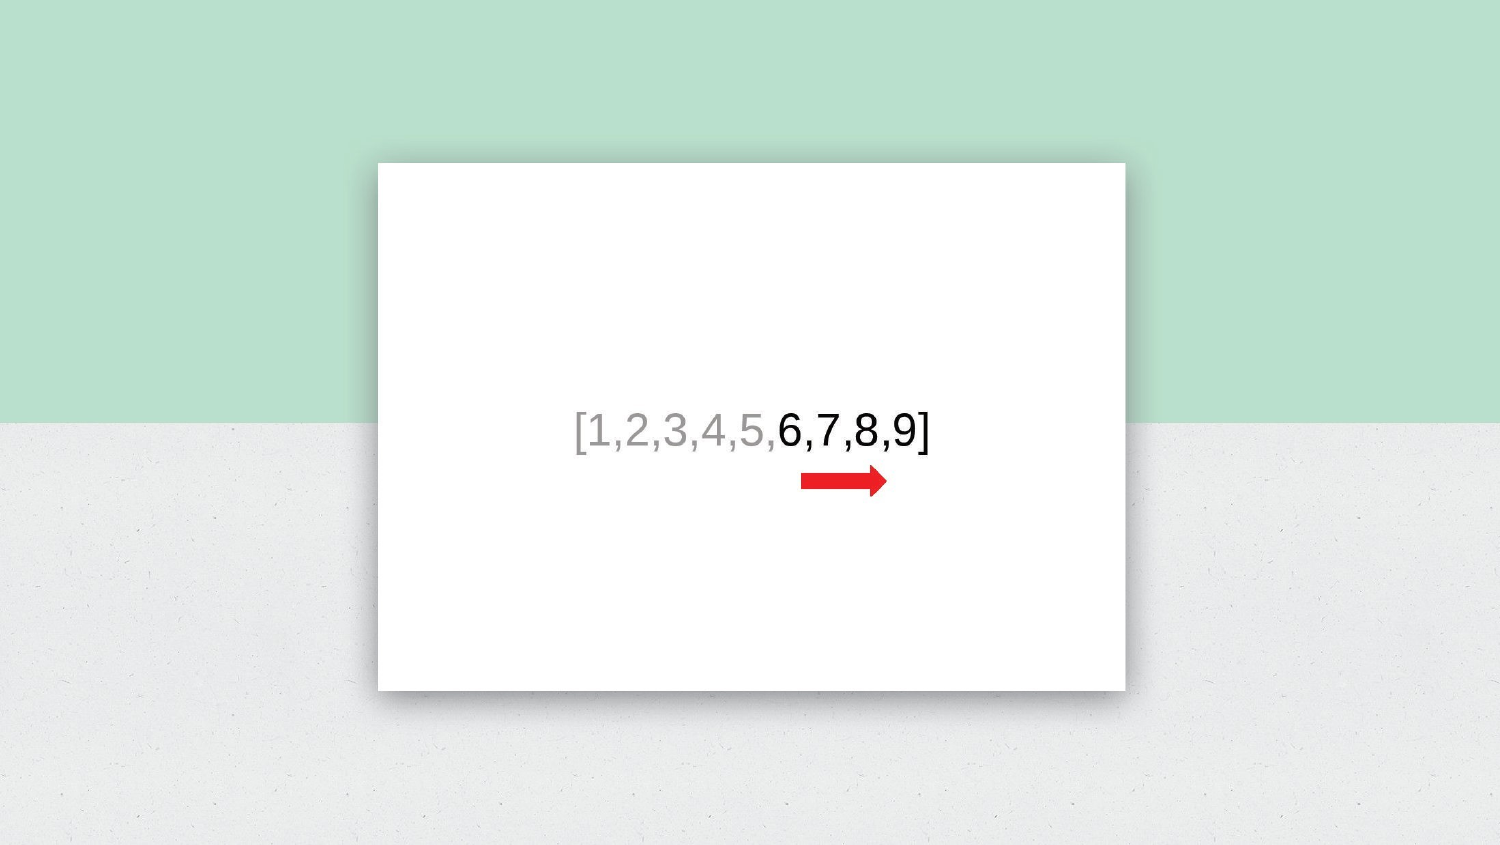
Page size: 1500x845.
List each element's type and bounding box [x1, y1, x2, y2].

text_box [0, 0, 1500, 844]
